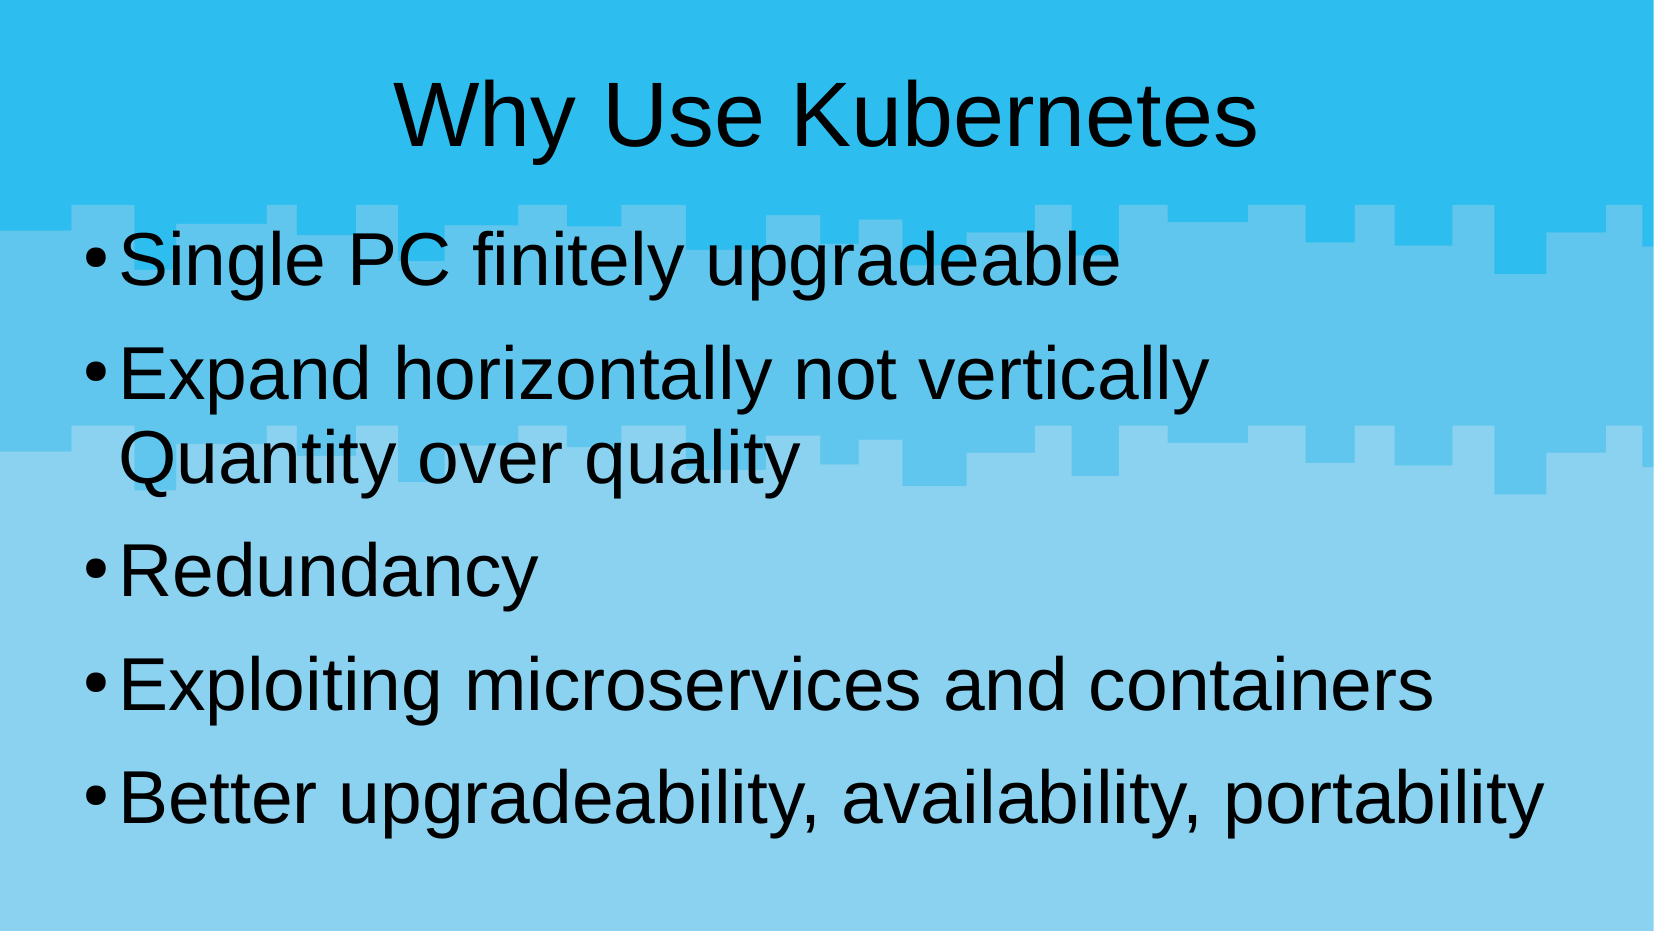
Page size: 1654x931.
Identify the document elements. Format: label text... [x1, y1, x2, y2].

subtitle Single PC finitely upgradeable Expand horizontally not vertically Quantity over quality Redundancy Exploiting microservices and containers Better upgradeability, availability, portability [82, 217, 1571, 857]
title Why Use Kubernetes [82, 37, 1571, 193]
picture [0, 0, 1654, 931]
